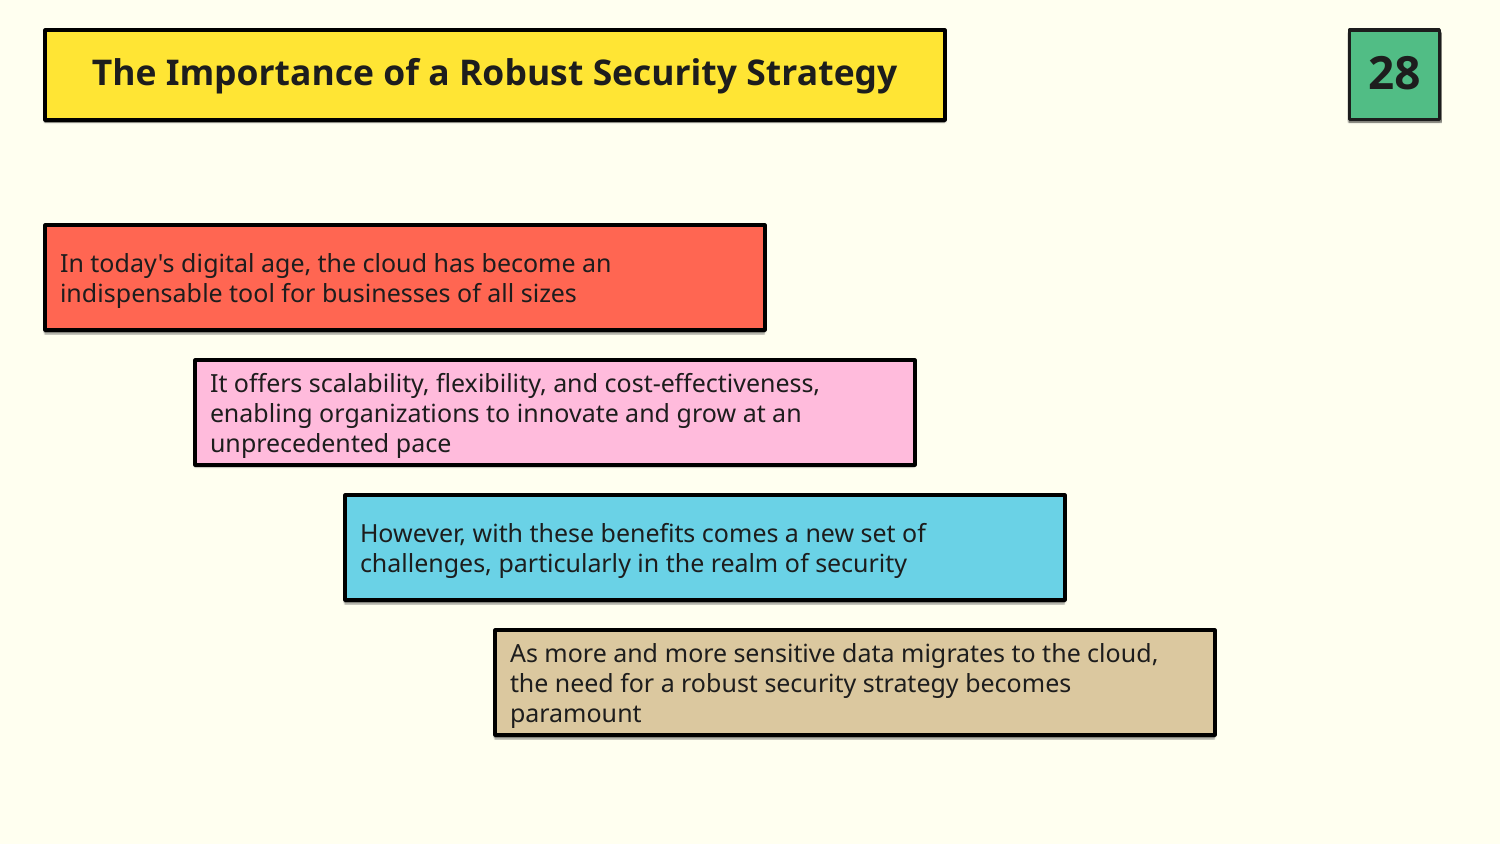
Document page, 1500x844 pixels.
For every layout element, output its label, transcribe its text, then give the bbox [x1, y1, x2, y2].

title The Importance of a Robust Security Strategy [45, 30, 945, 120]
list However, with these benefits comes a new set of challenges, particularly in the realm of security [345, 495, 1065, 600]
list As more and more sensitive data migrates to the cloud, the need for a robust security strategy becomes paramount [495, 630, 1215, 735]
list It offers scalability, flexibility, and cost-effectiveness, enabling organizations to innovate and grow at an unprecedented pace [195, 360, 915, 465]
list In today's digital age, the cloud has become an indispensable tool for businesses of all sizes [45, 225, 765, 330]
